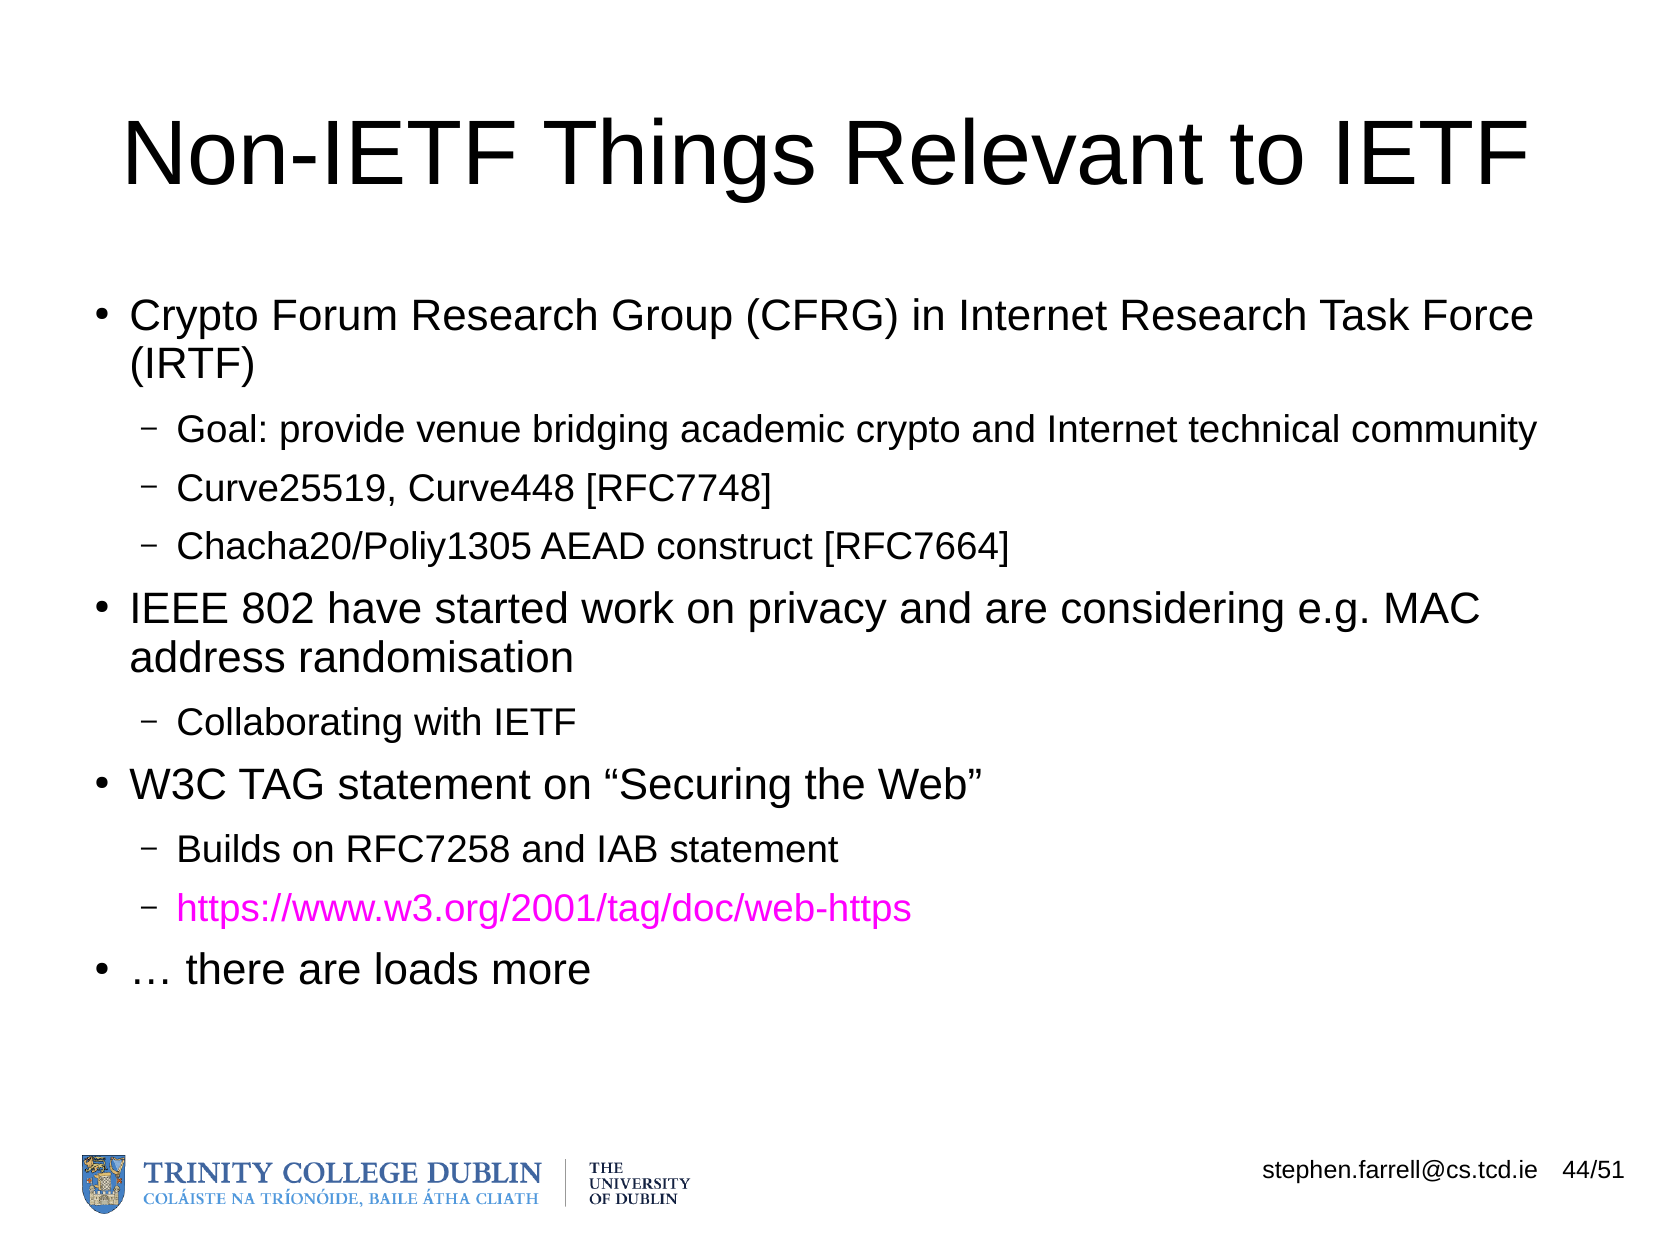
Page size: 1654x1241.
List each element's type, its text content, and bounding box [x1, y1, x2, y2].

picture [82, 1155, 694, 1214]
title Non-IETF Things Relevant to IETF [82, 49, 1571, 257]
list Crypto Forum Research Group (CFRG) in Internet Research Task Force (IRTF) Goal: provide venue bridging academic crypto and Internet technical community Curve25519, Curve448 [RFC7748] Chacha20/Poliy1305 AEAD construct [RFC7664] IEEE 802 have started work on privacy and are considering e.g. MAC address randomisation Collaborating with IETF W3C TAG statement on “Securing the Web” Builds on RFC7258 and IAB statement https://www.w3.org/2001/tag/doc/web-https … there are loads more [82, 290, 1571, 1010]
